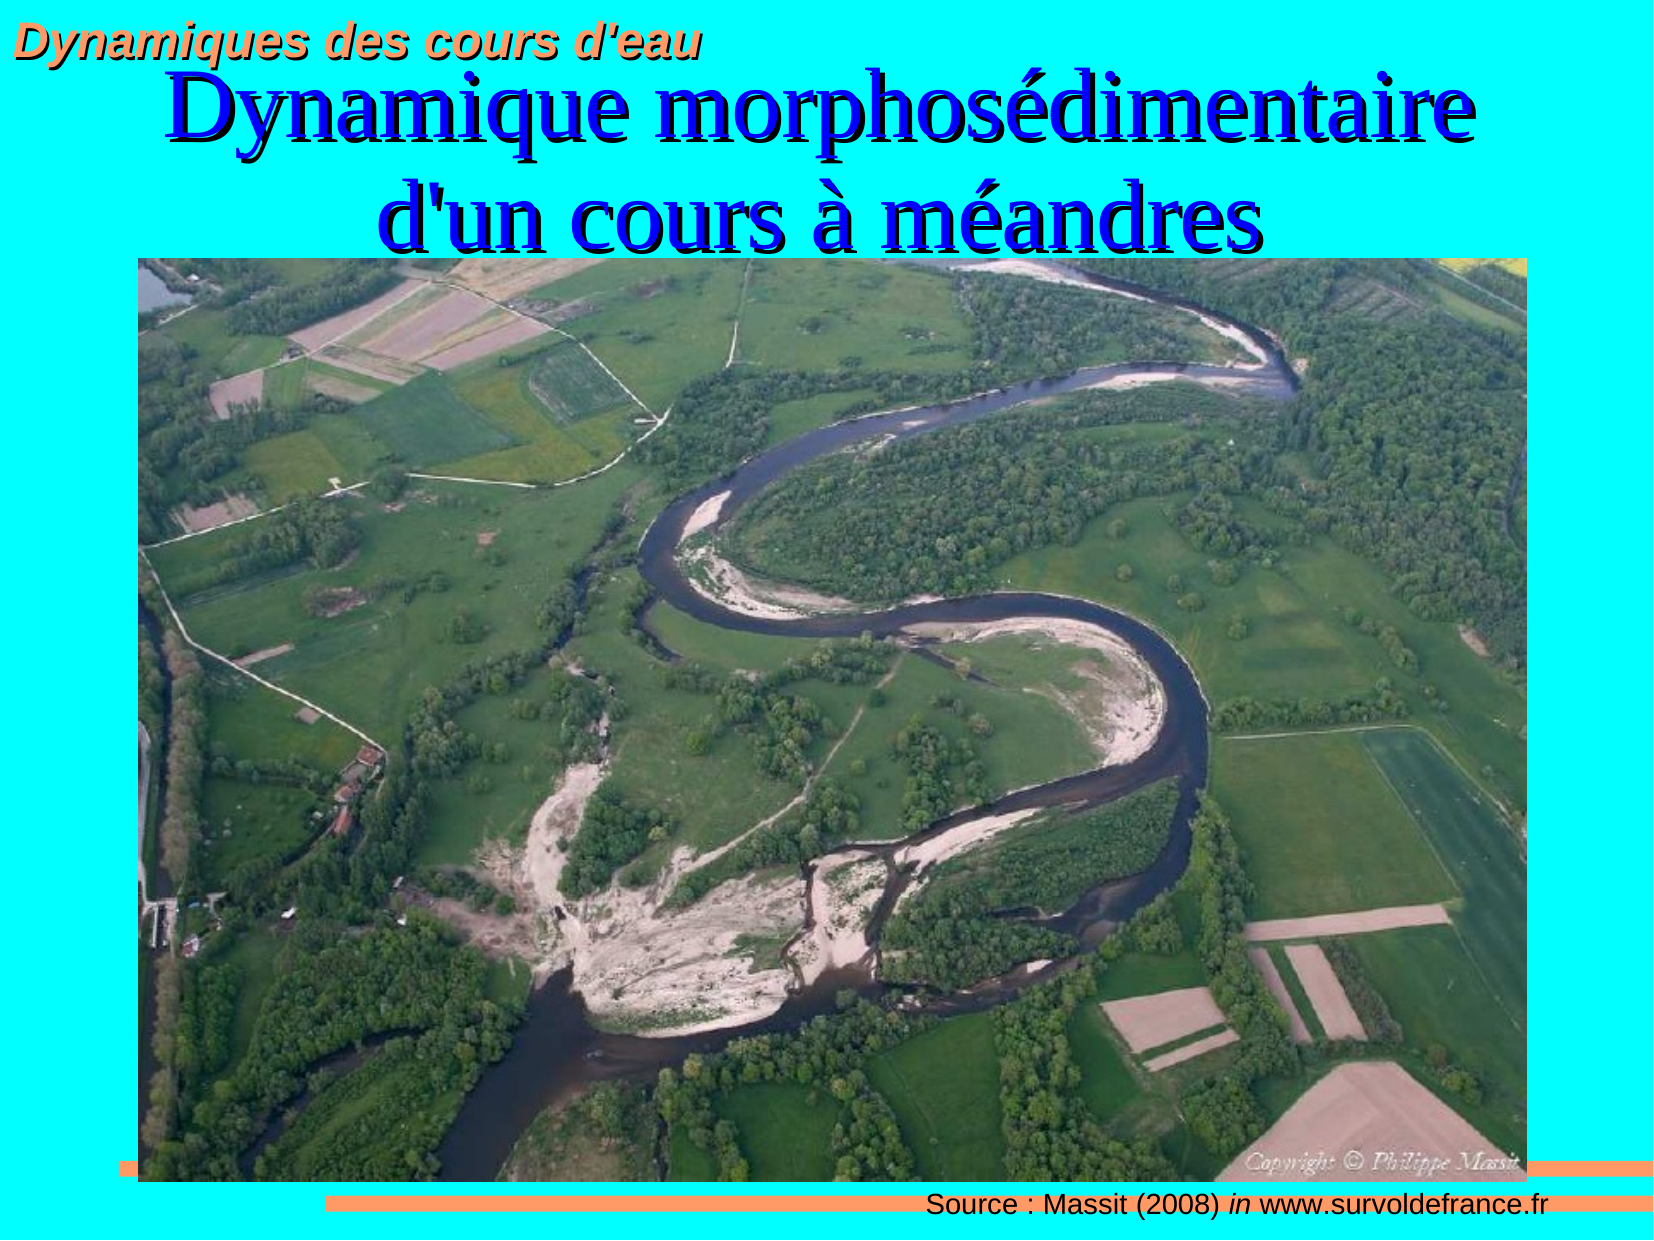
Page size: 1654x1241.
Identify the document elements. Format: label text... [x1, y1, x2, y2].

picture [138, 258, 1527, 1182]
title Dynamiques des cours d'eau [5, 4, 709, 77]
text_box Dynamique morphosédimentaire d'un cours à méandres [147, 41, 1536, 278]
text_box Source : Massit (2008) in www.survoldefrance.fr [910, 1180, 1564, 1229]
